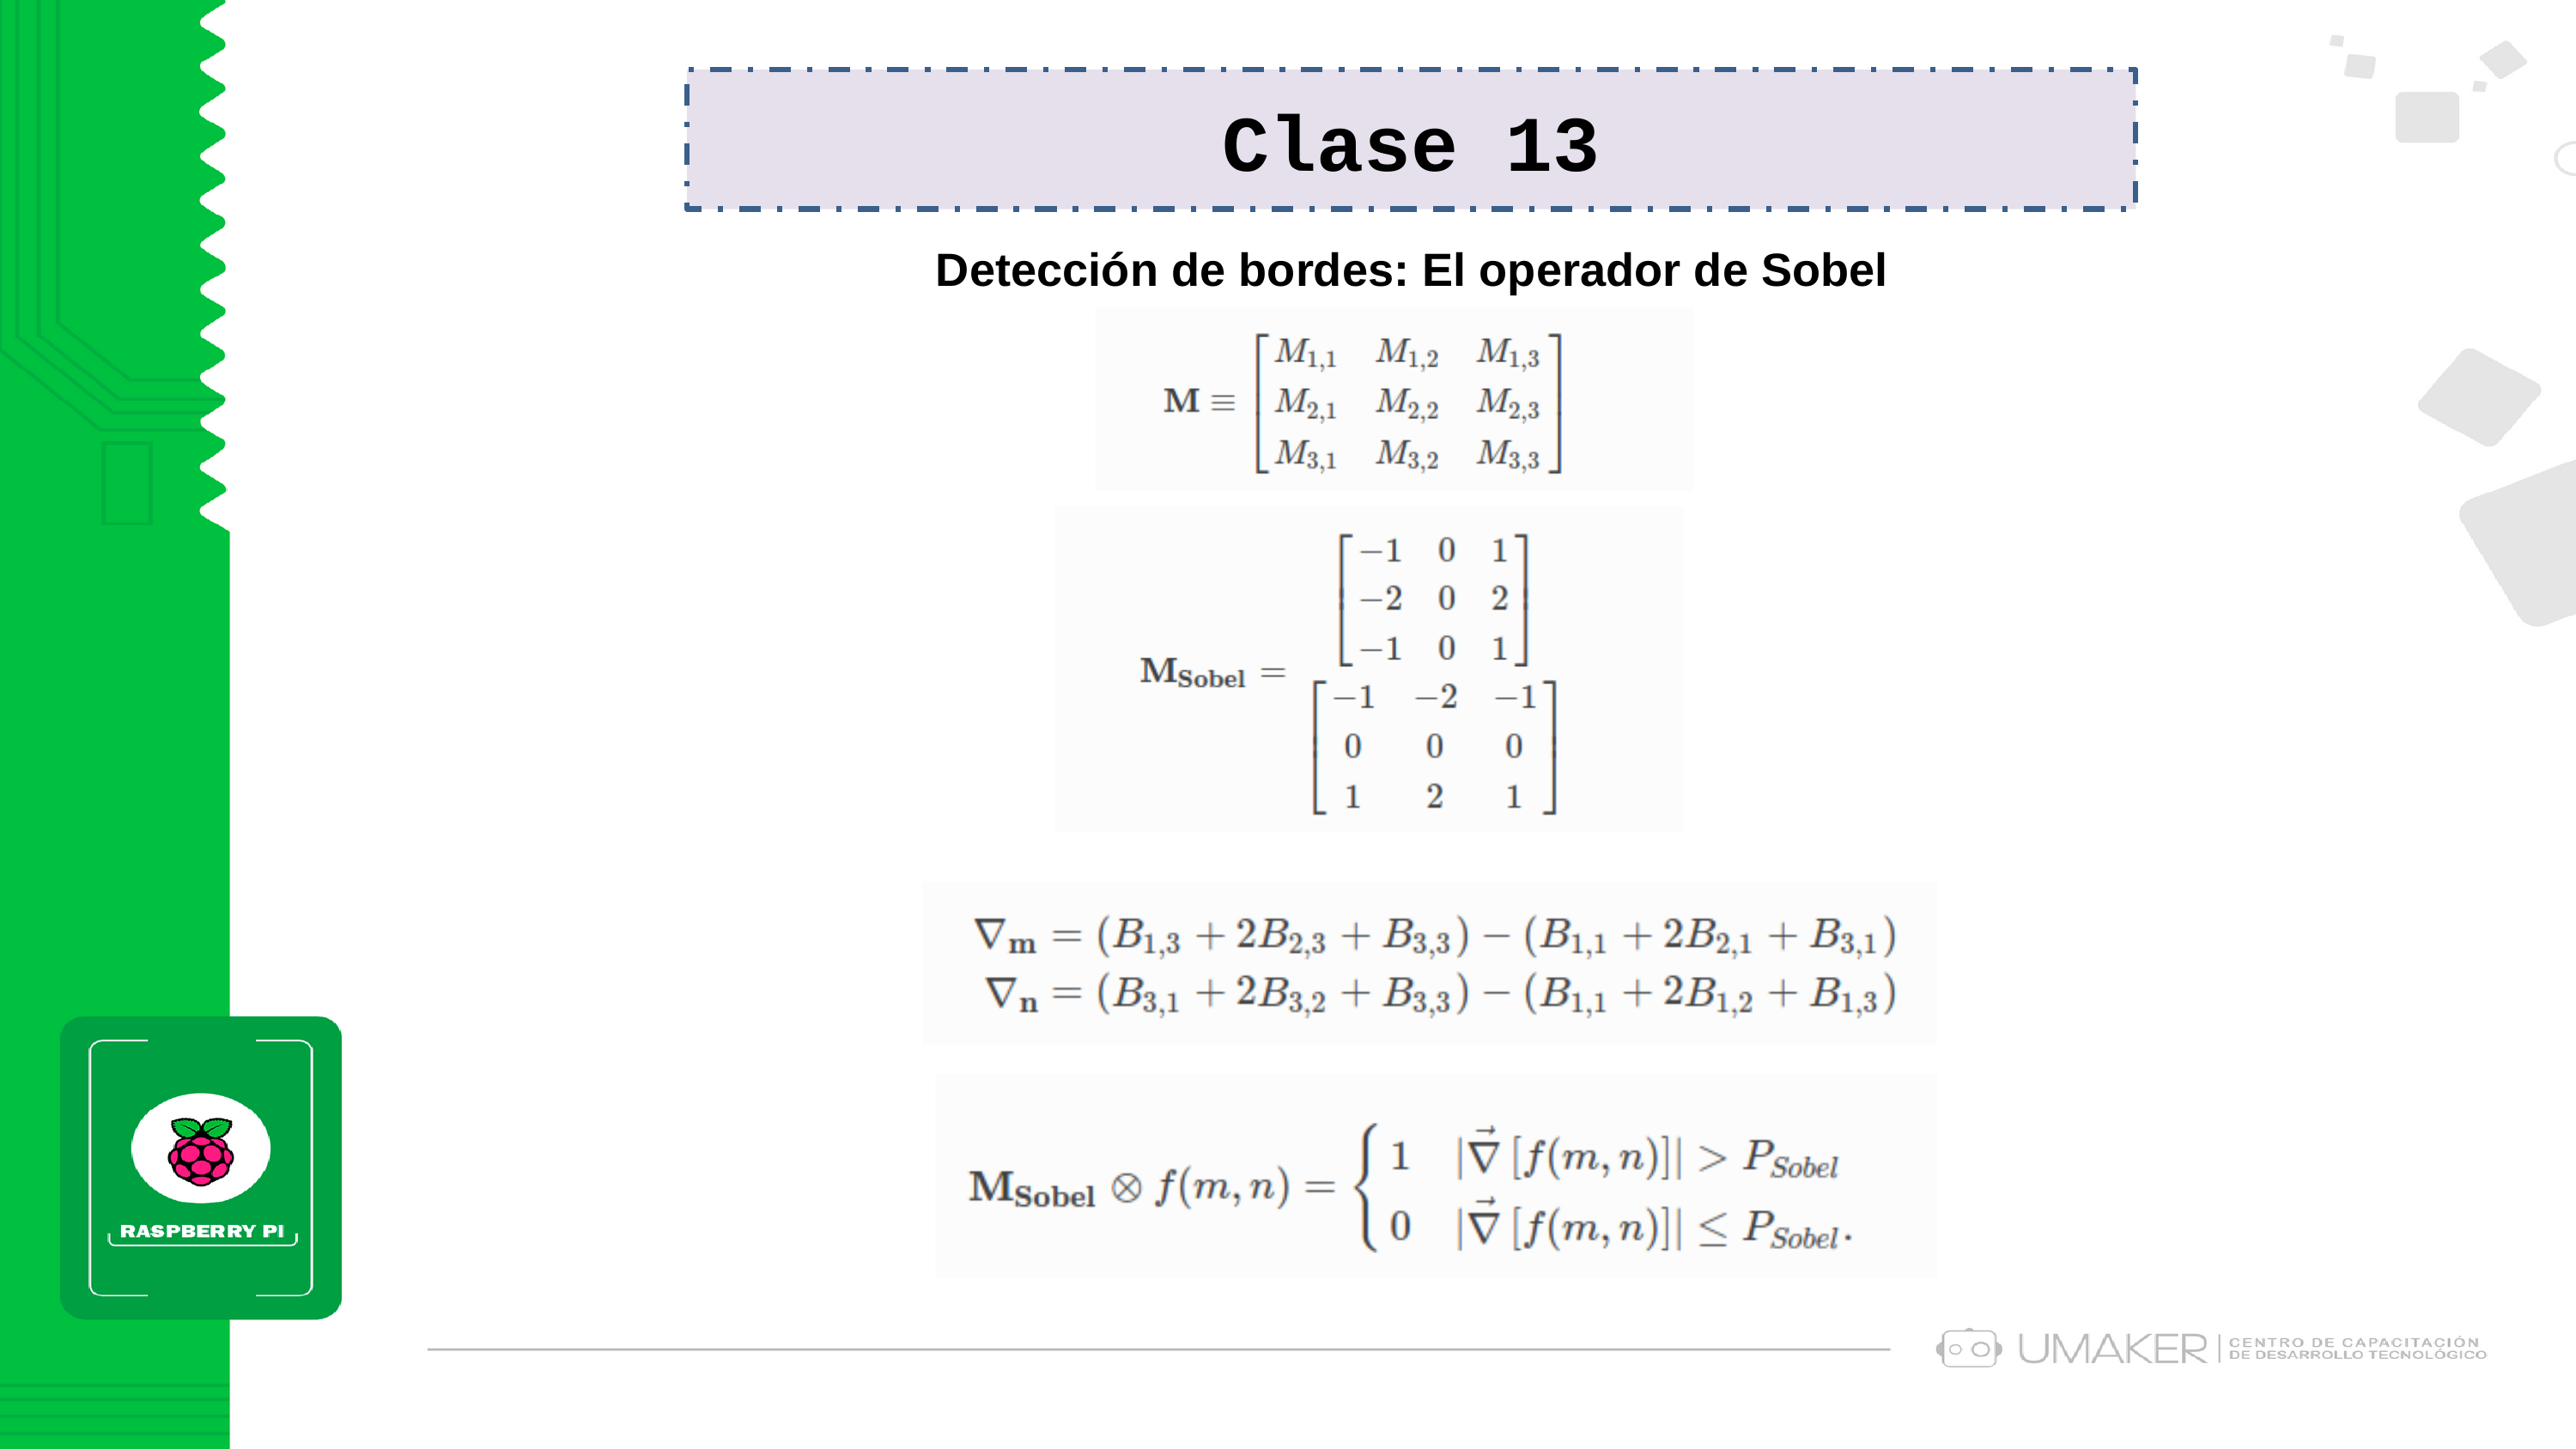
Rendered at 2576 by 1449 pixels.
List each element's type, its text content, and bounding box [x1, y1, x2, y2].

text_box Clase 13 [687, 70, 2136, 209]
picture [0, 0, 2576, 1449]
text_box Detección de bordes: El operador de Sobel [331, 233, 2465, 366]
